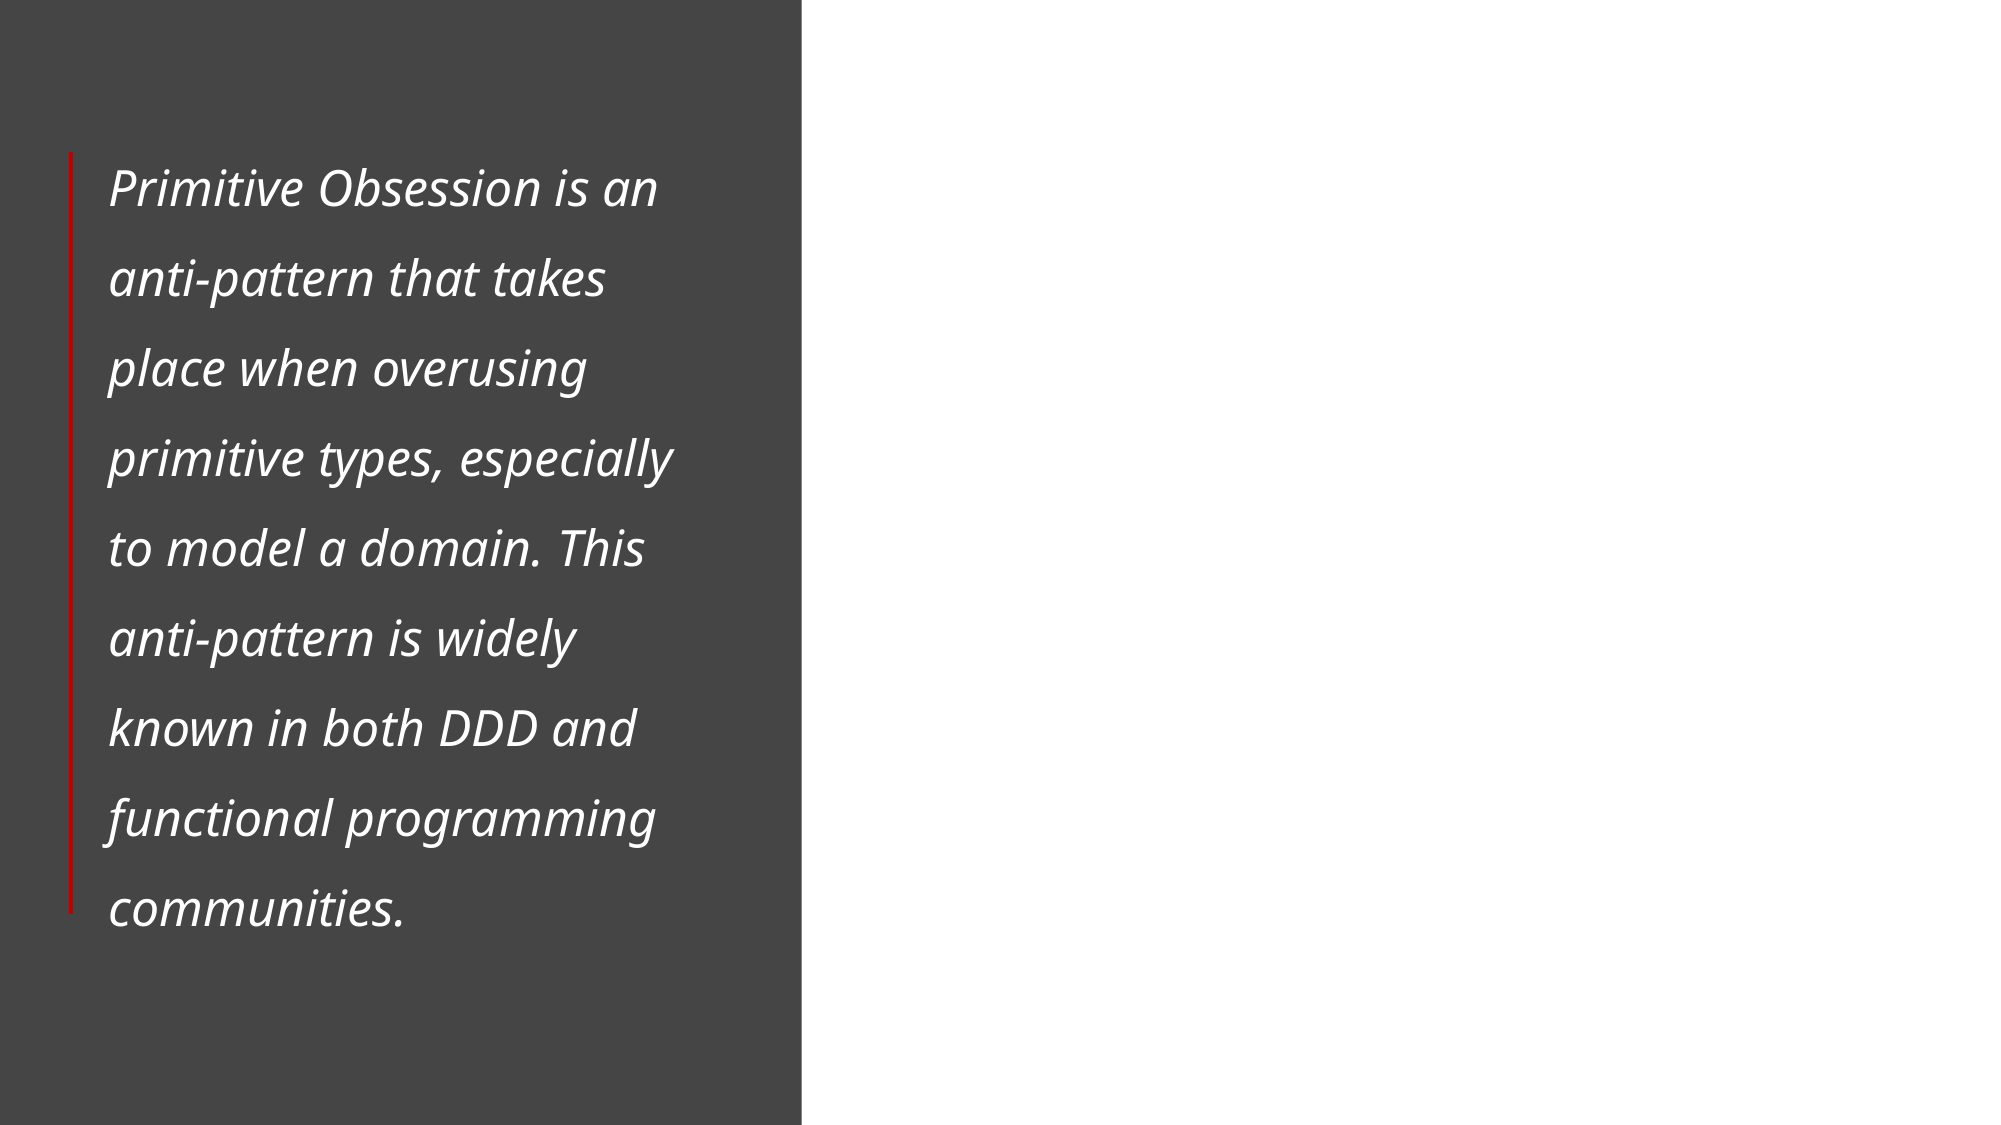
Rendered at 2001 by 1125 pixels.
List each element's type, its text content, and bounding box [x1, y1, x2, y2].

text_box Primitive Obsession is an anti-pattern that takes place when overusing primitive types, especially to model a domain. This anti-pattern is widely known in both DDD and functional programming communities. [93, 118, 744, 941]
text_box [0, 0, 802, 1125]
